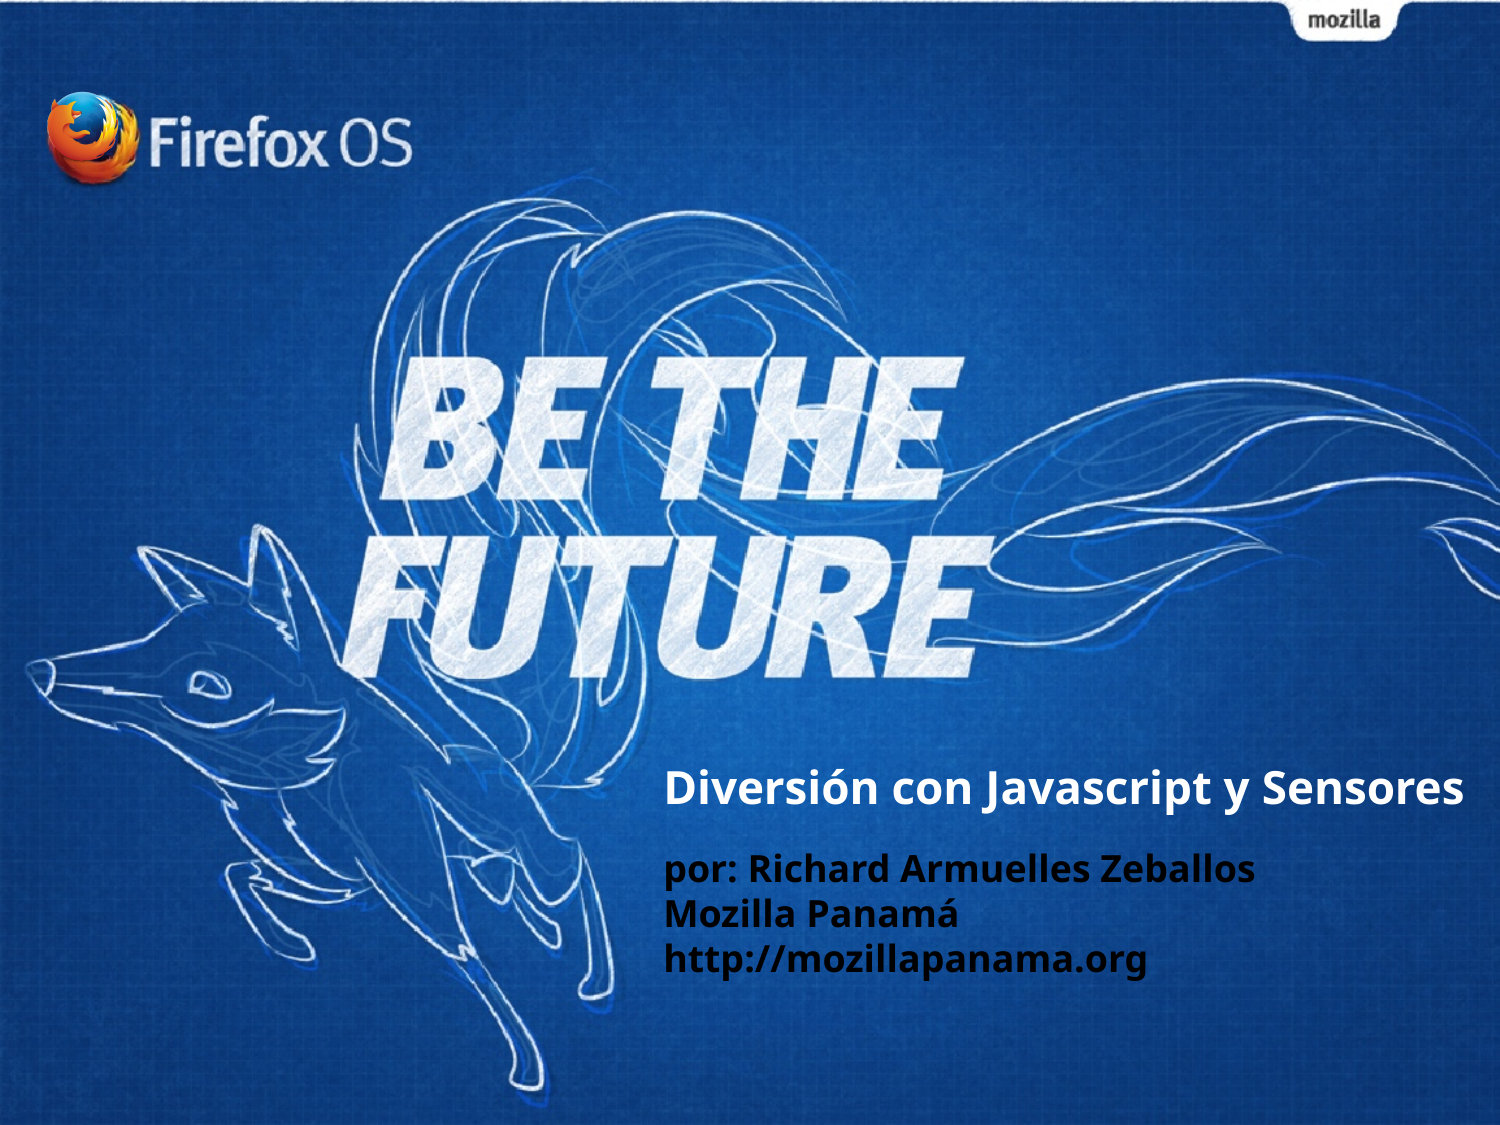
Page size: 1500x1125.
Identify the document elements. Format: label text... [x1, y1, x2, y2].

title Diversión con Javascript y Sensores [648, 743, 1500, 829]
list por: Richard Armuelles Zeballos Mozilla Panamá http://mozillapanama.org [648, 830, 1500, 946]
picture [0, 0, 1500, 1125]
